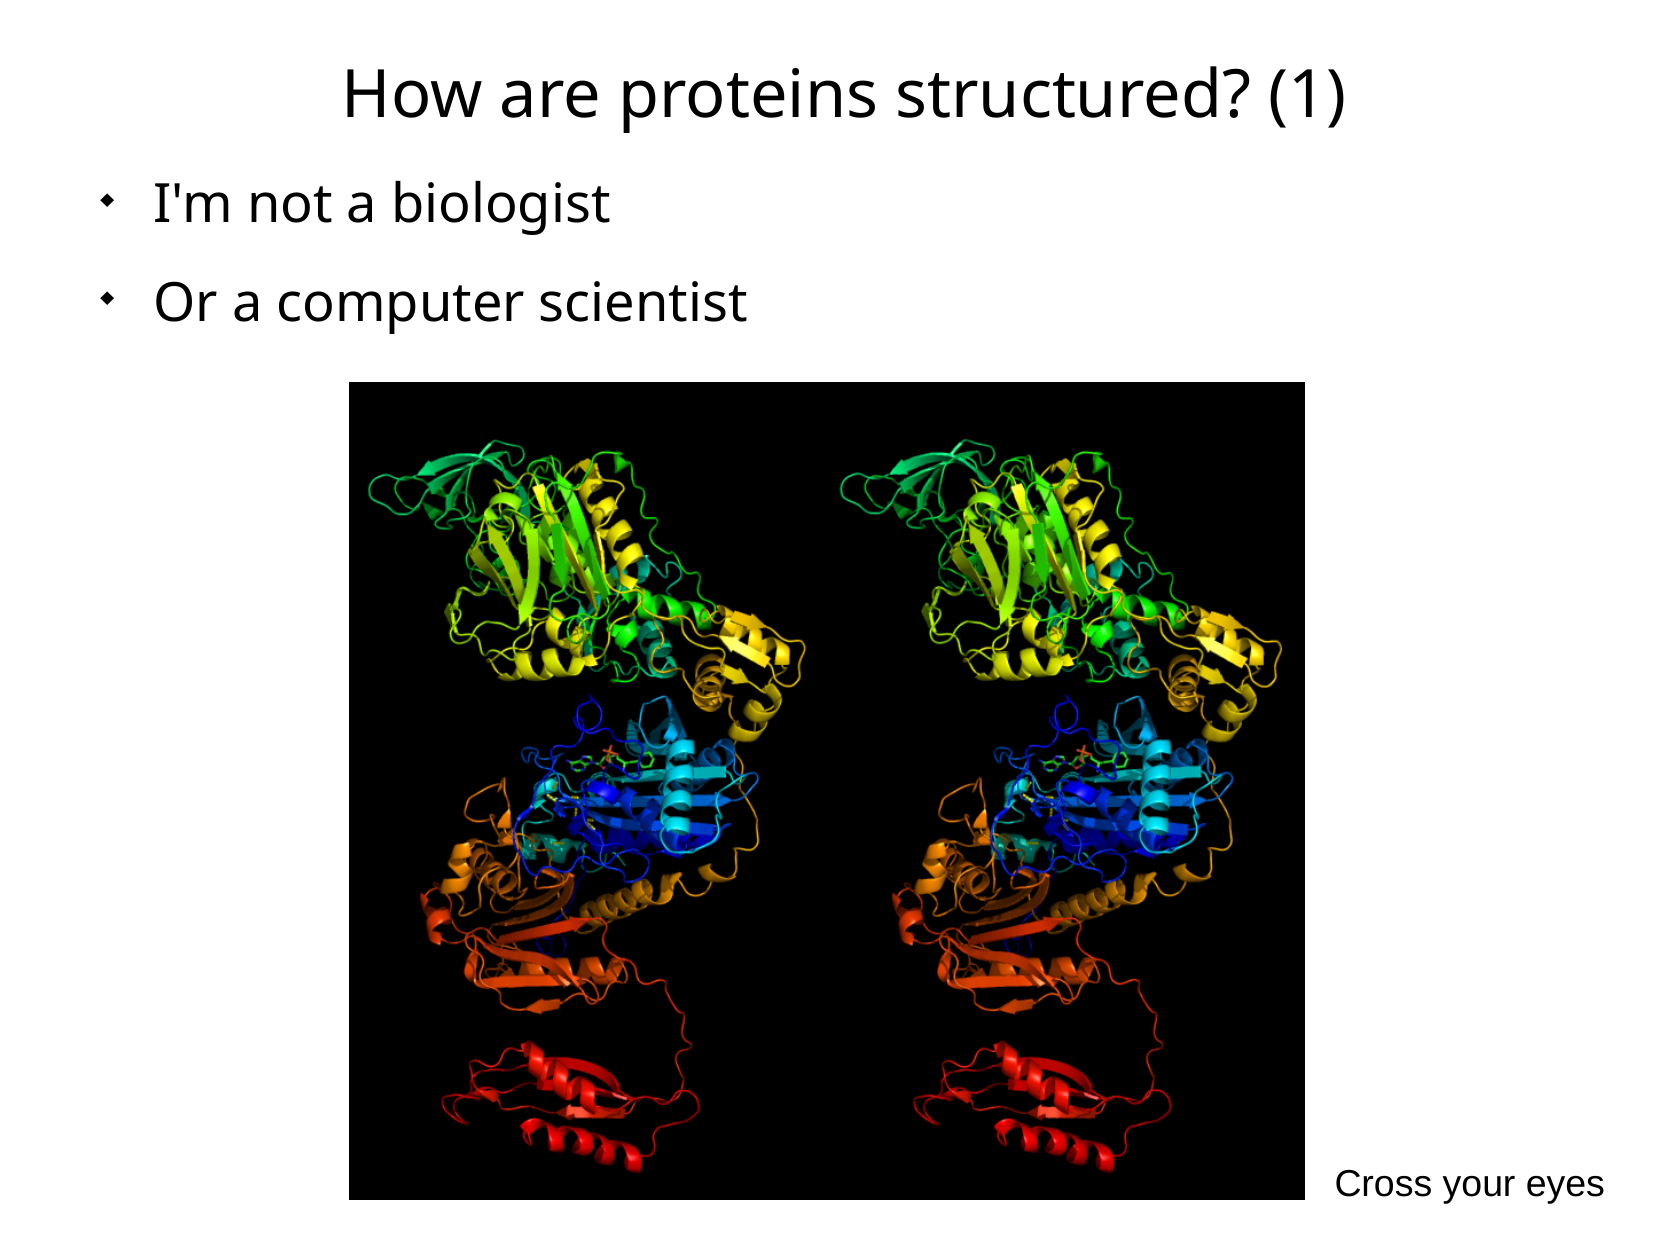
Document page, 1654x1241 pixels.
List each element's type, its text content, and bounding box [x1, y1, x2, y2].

title How are proteins structured? (1) [82, 0, 1571, 165]
list I'm not a biologist Or a computer scientist [82, 165, 1571, 885]
picture [349, 382, 1305, 1201]
text_box Cross your eyes [1319, 1155, 1621, 1212]
